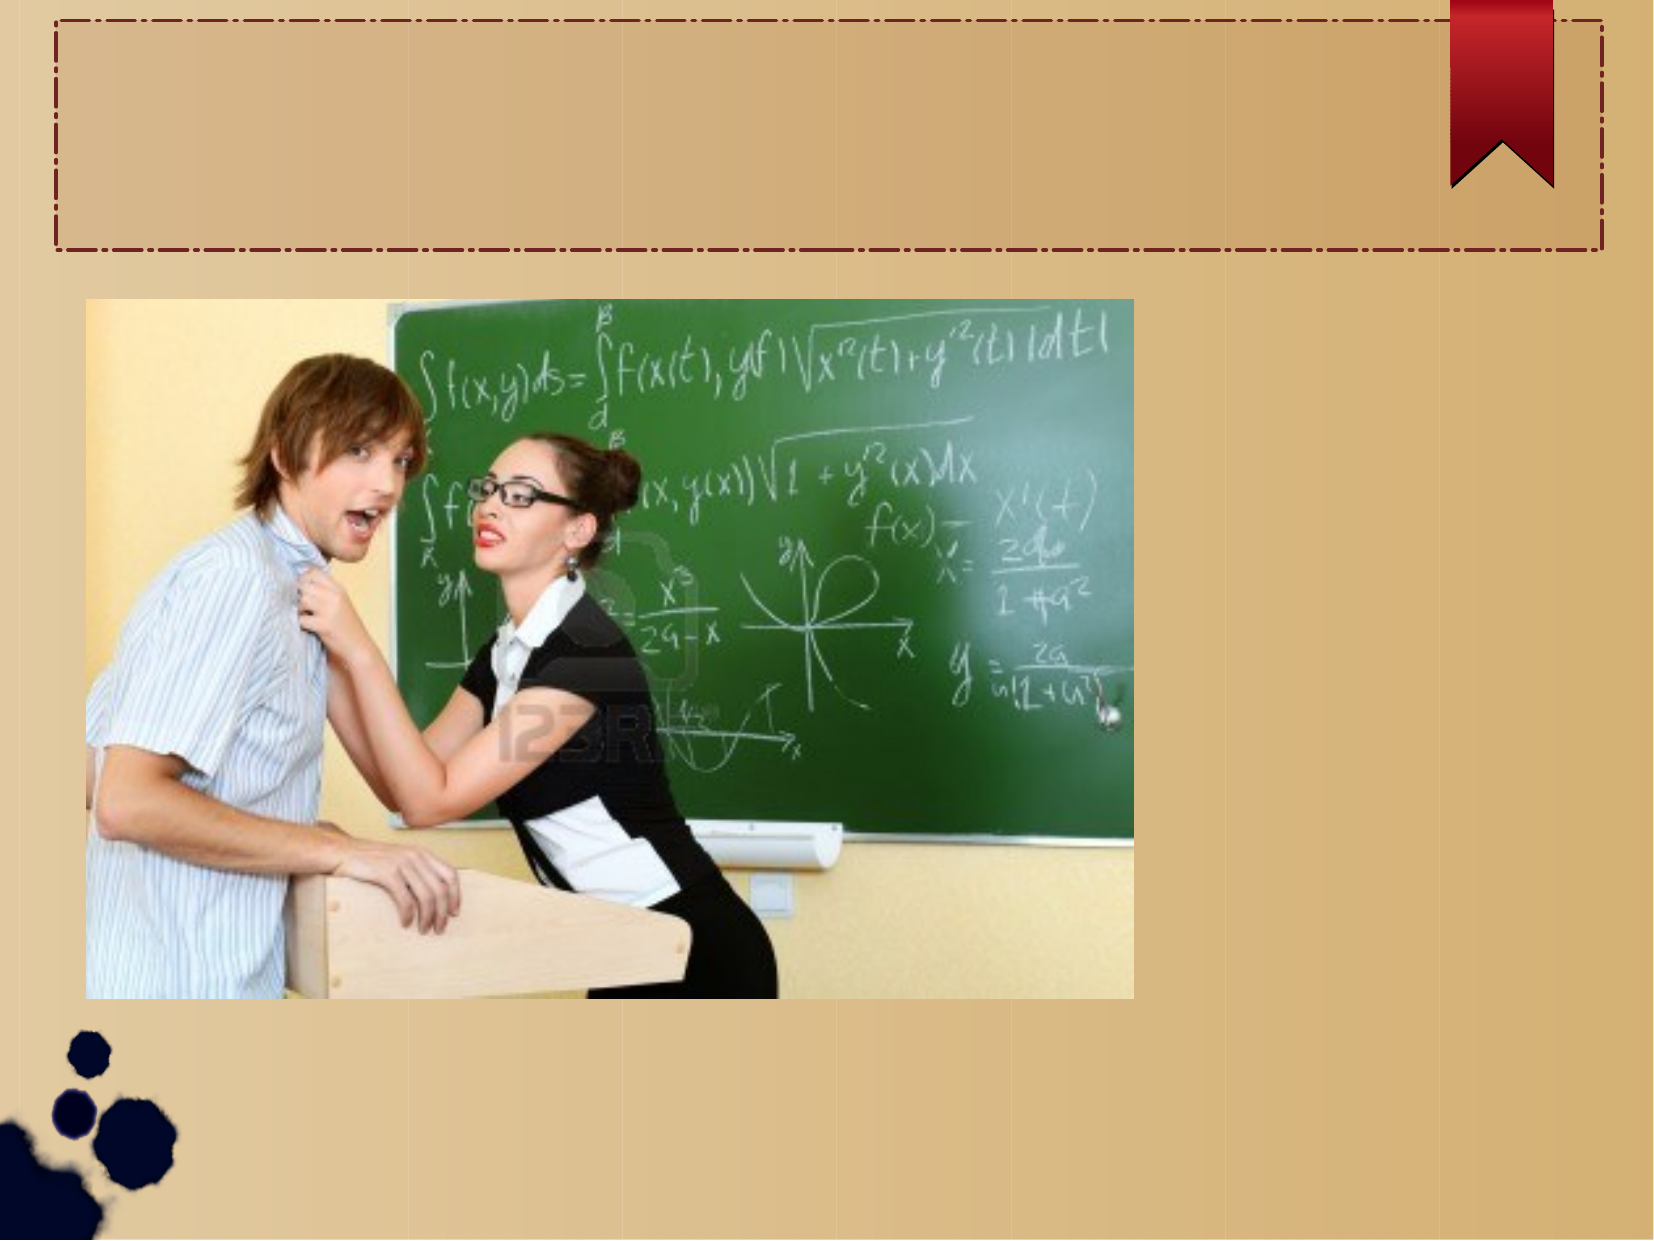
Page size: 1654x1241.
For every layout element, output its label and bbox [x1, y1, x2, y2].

picture [86, 299, 1134, 999]
